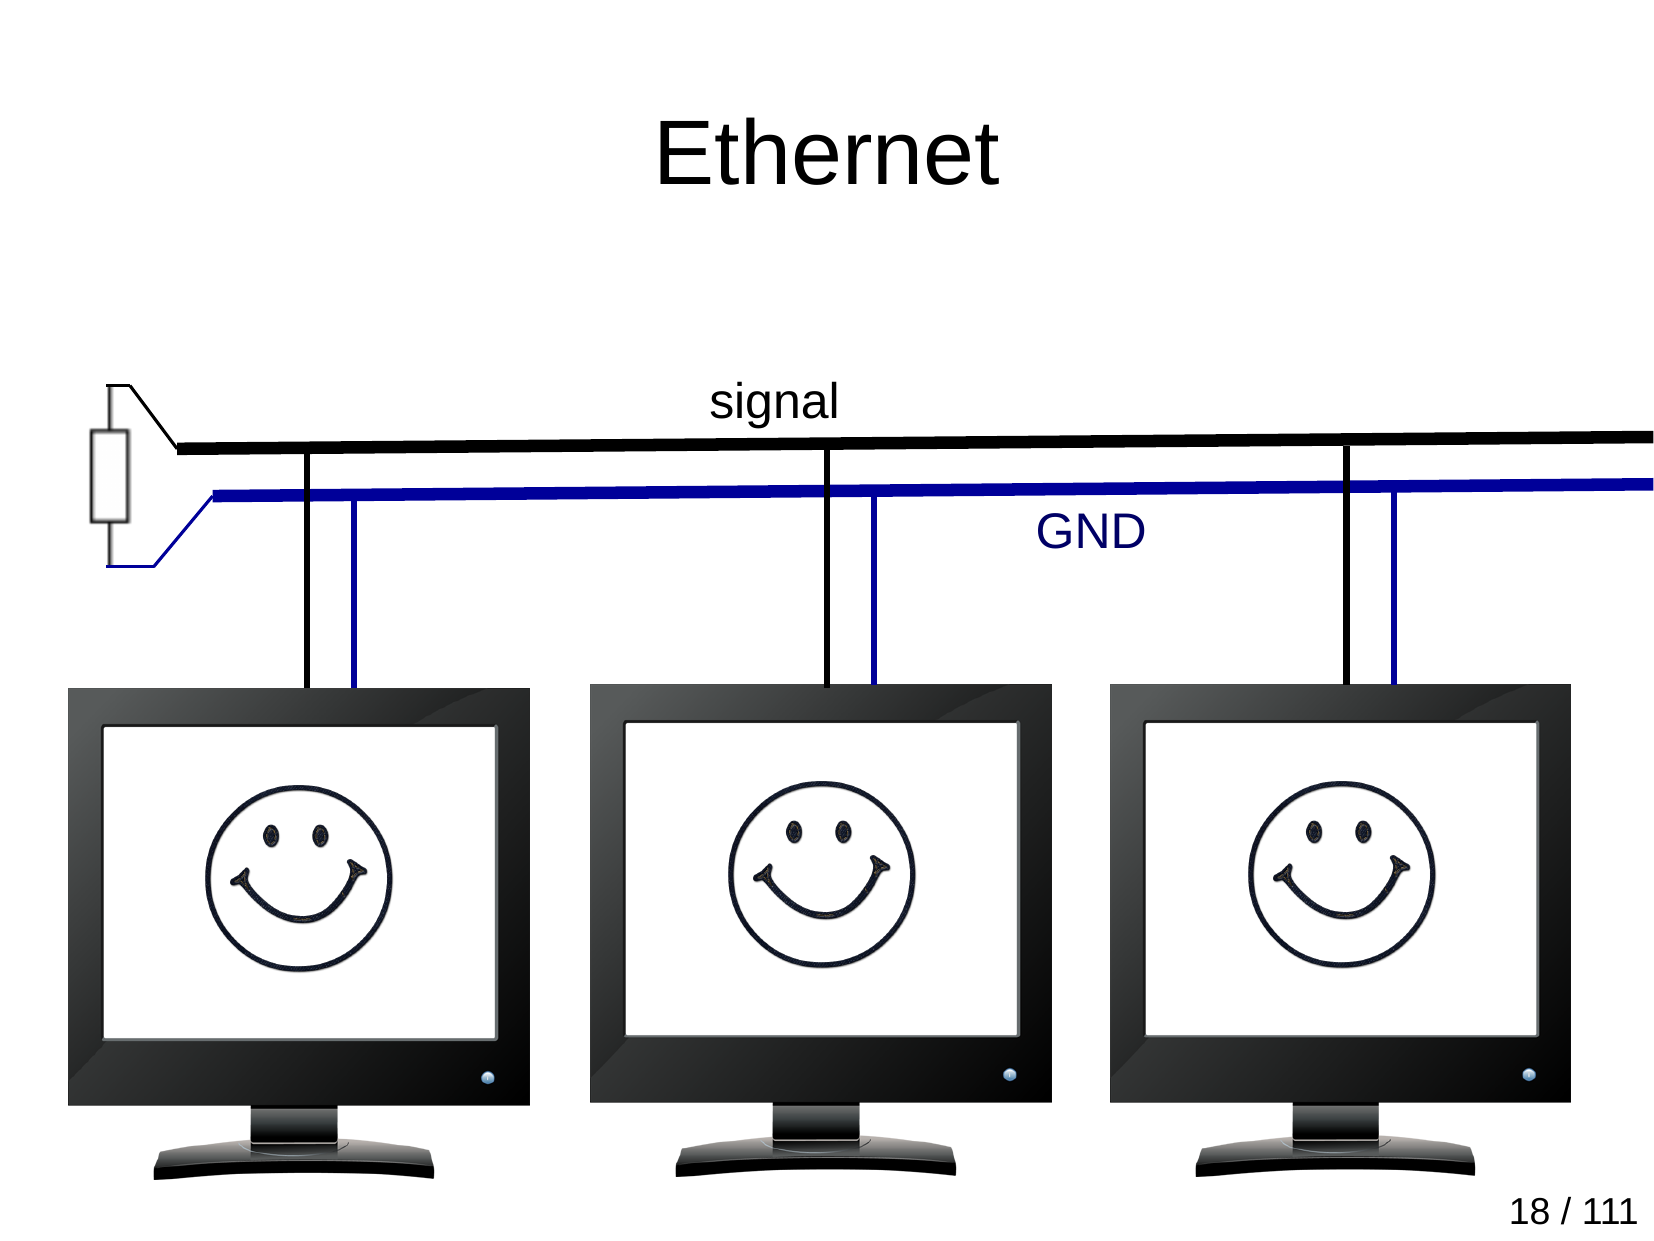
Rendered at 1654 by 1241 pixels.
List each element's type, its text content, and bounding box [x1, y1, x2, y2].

title Ethernet [82, 49, 1571, 257]
picture [133, 385, 154, 413]
text_box [1181, 727, 1489, 964]
text_box [661, 727, 969, 964]
text_box [139, 730, 447, 967]
picture [64, 385, 154, 567]
text_box <number> / 111 [1380, 1183, 1654, 1241]
picture [590, 684, 1052, 1177]
text_box GND [1020, 496, 1162, 567]
picture [68, 688, 530, 1180]
text_box signal [694, 366, 855, 437]
picture [1110, 684, 1571, 1177]
